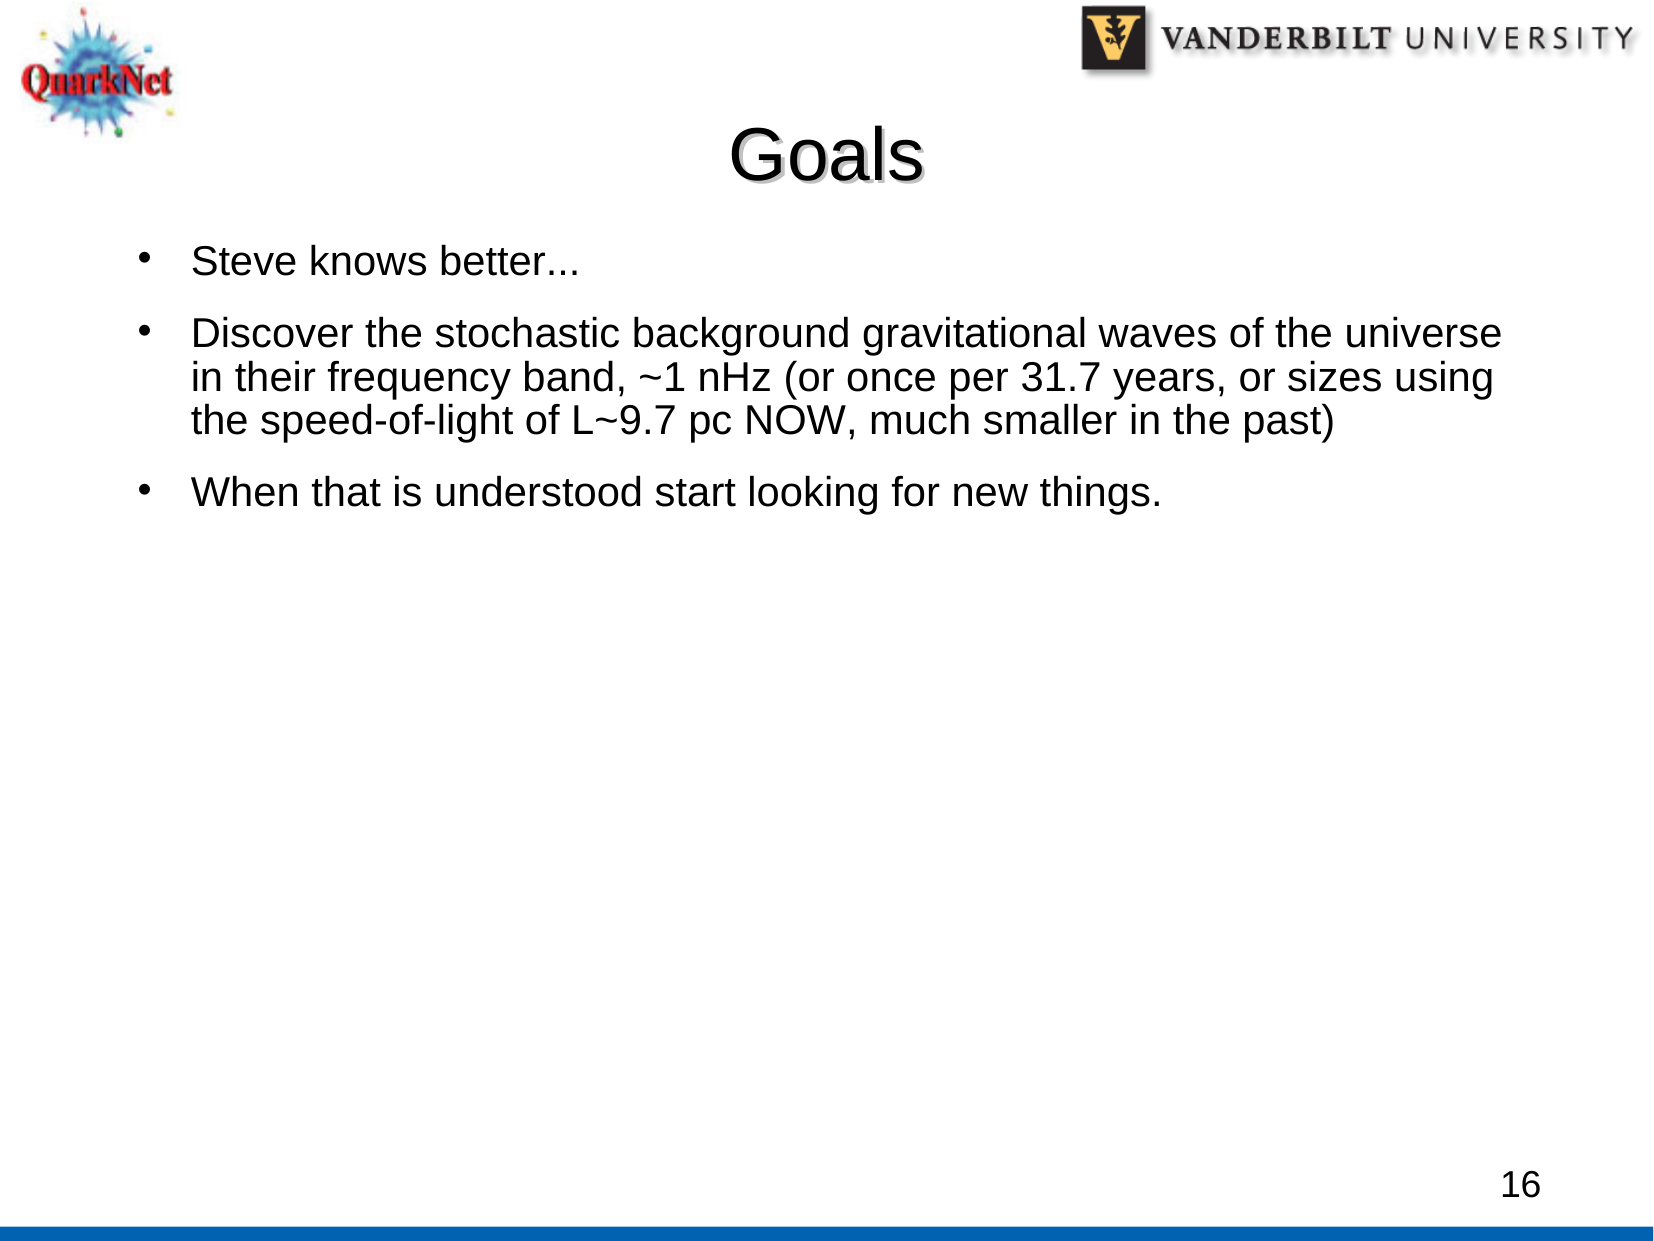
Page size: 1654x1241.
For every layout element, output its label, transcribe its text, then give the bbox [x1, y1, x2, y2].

list Steve knows better... Discover the stochastic background gravitational waves of the universe in their frequency band, ~1 nHz (or once per 31.7 years, or sizes using the speed-of-light of L~9.7 pc NOW, much smaller in the past) When that is understood start looking for new things. [120, 240, 1532, 961]
picture [1078, 2, 1648, 85]
title Goals [121, 65, 1533, 241]
picture [4, 1, 188, 152]
